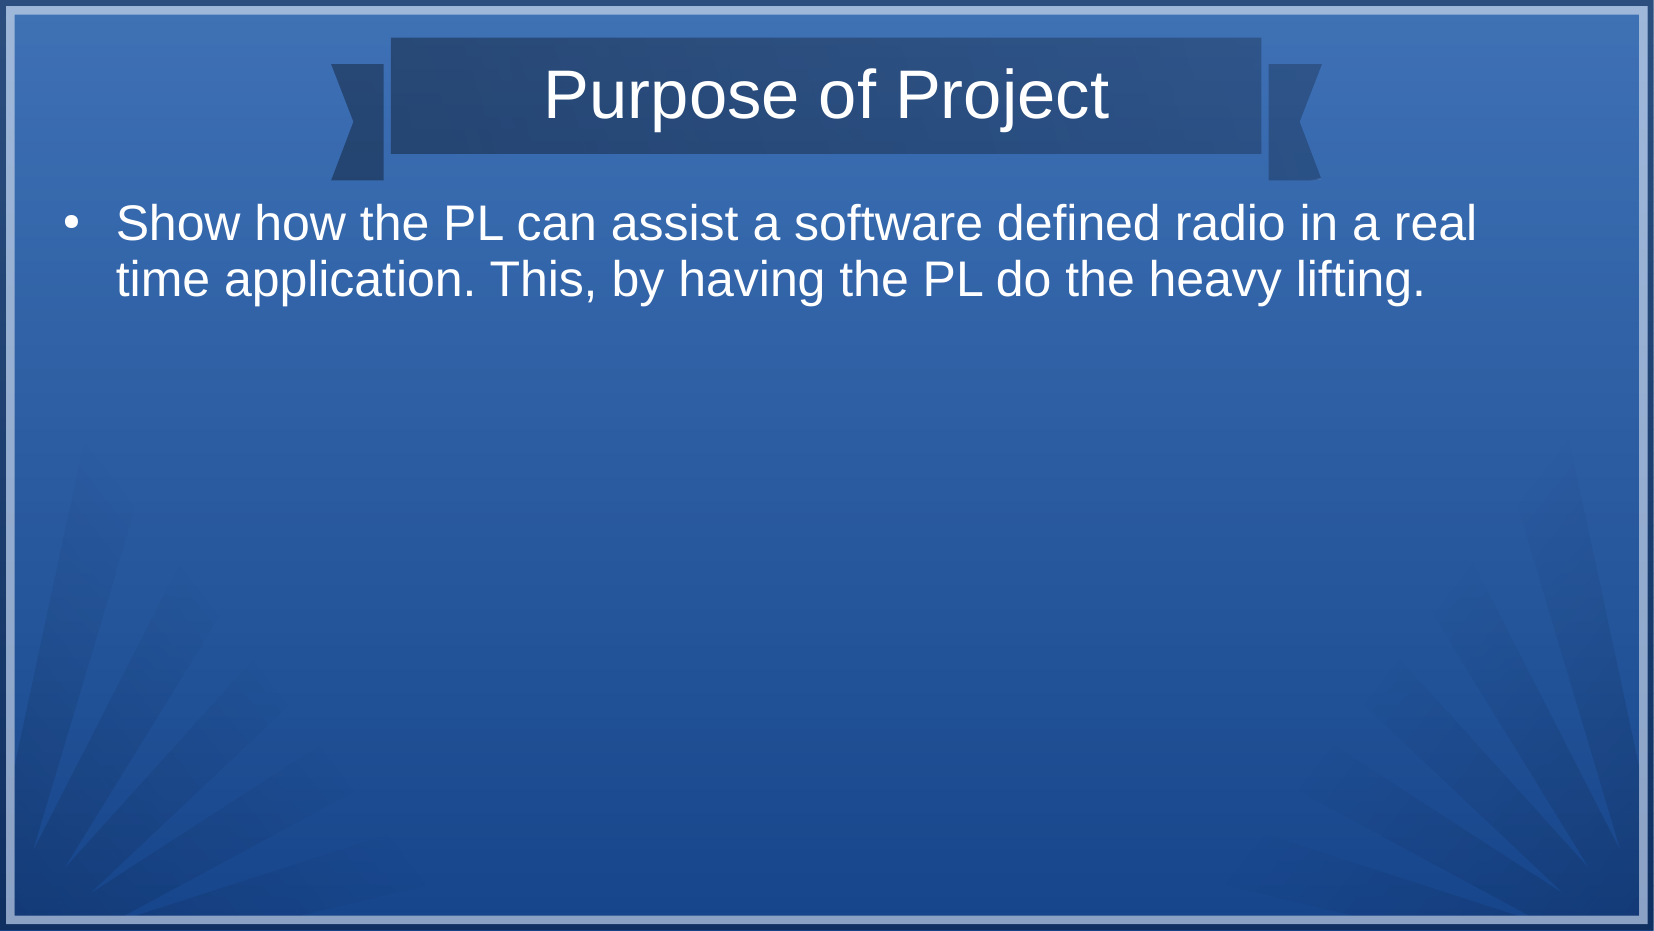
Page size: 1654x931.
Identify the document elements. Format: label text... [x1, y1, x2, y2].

title Purpose of Project [389, 35, 1264, 154]
list Show how the PL can assist a software defined radio in a real time application. This, by having the PL do the heavy lifting. [45, 195, 1534, 818]
